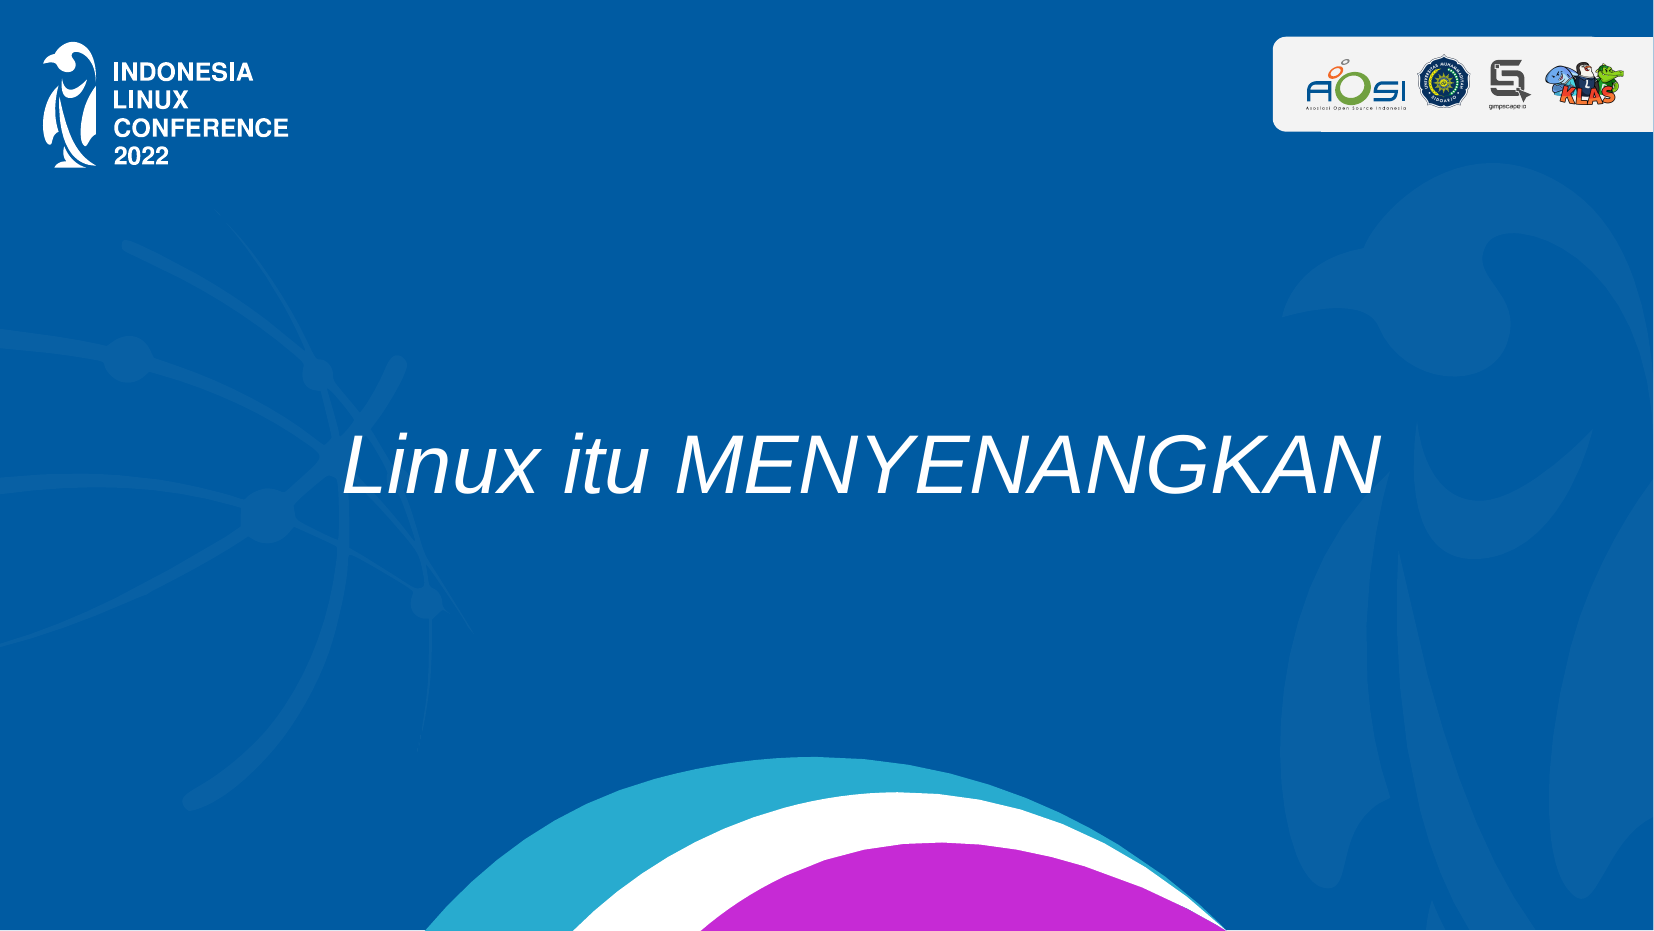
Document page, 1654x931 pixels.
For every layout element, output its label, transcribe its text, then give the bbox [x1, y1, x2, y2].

picture [1545, 62, 1624, 105]
picture [1417, 54, 1471, 108]
text_box Linux itu MENYENANGKAN [187, 255, 1501, 676]
text_box [424, 756, 1227, 931]
